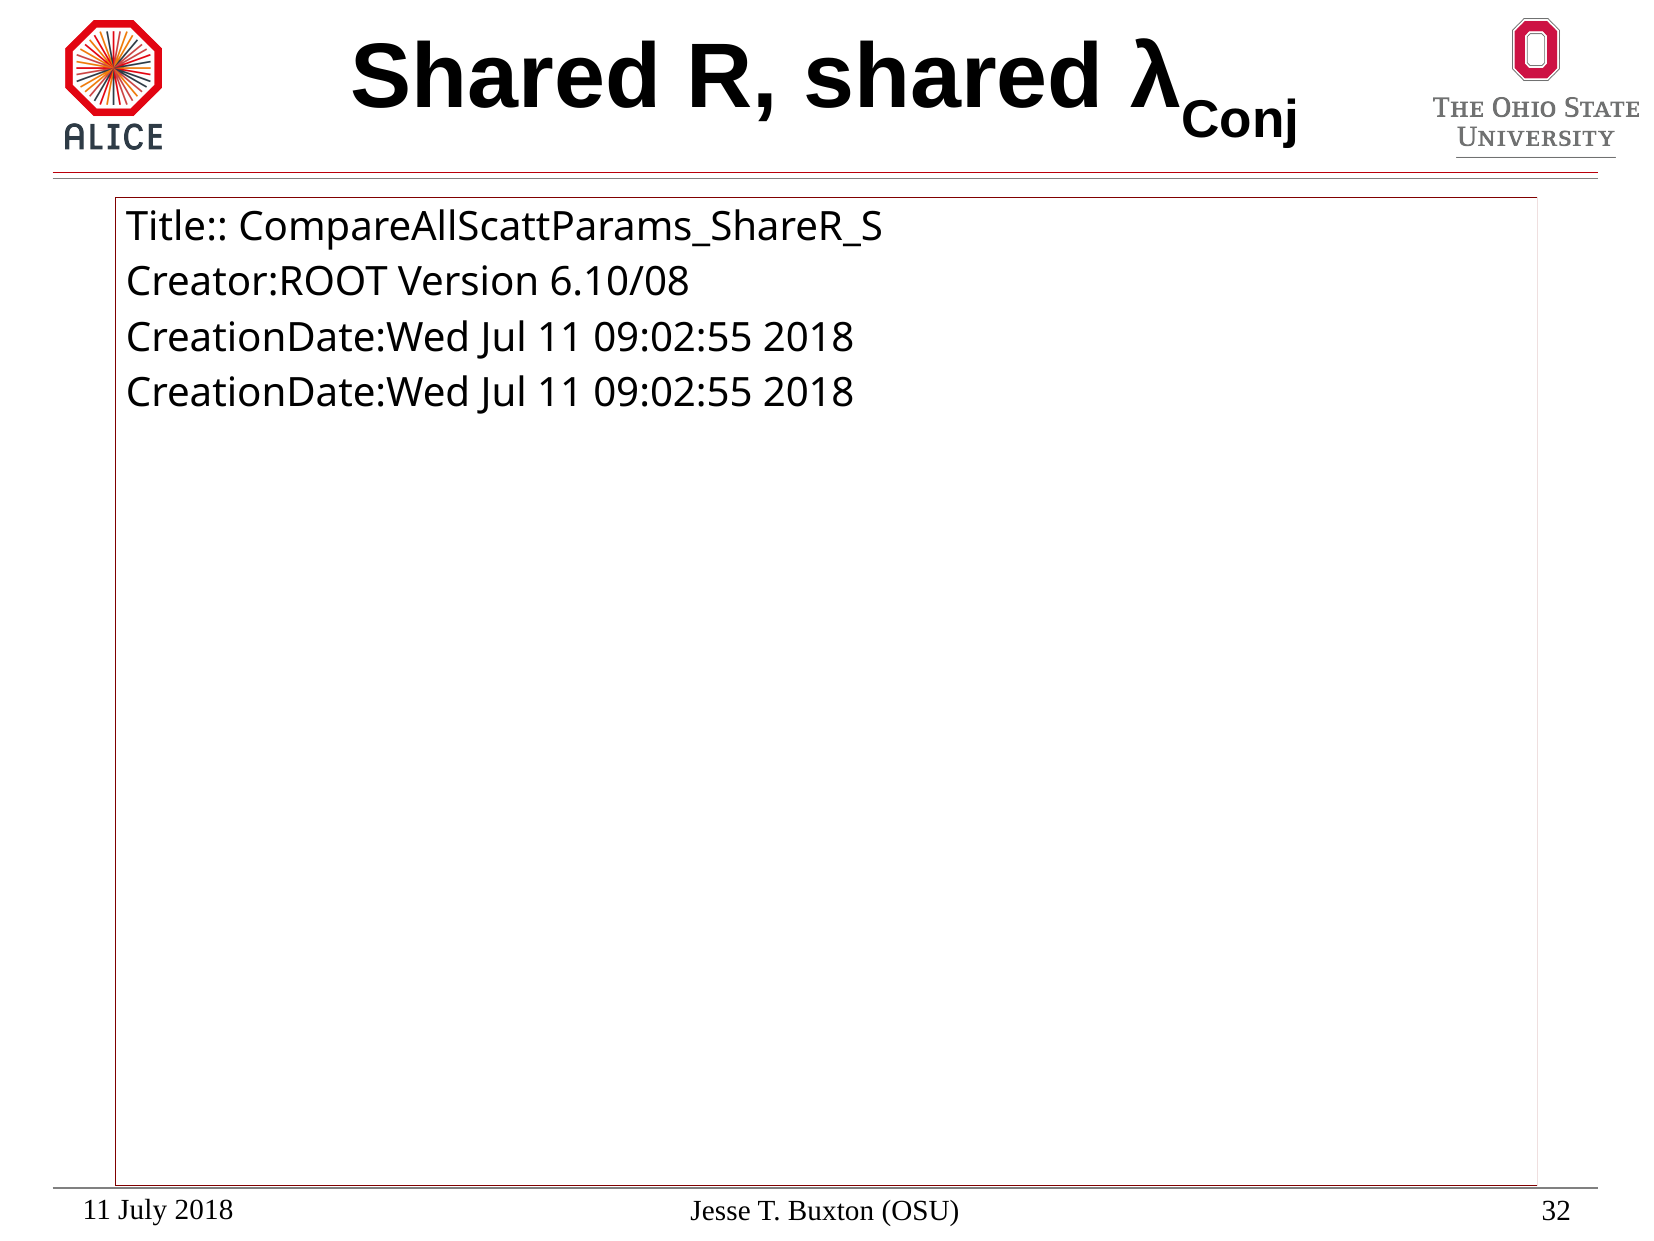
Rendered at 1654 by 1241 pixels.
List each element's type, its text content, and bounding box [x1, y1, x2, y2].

title Shared R, shared λConj [137, 1, 1513, 172]
picture [65, 20, 137, 150]
picture [112, 195, 1538, 1186]
picture [1513, 5, 1642, 171]
